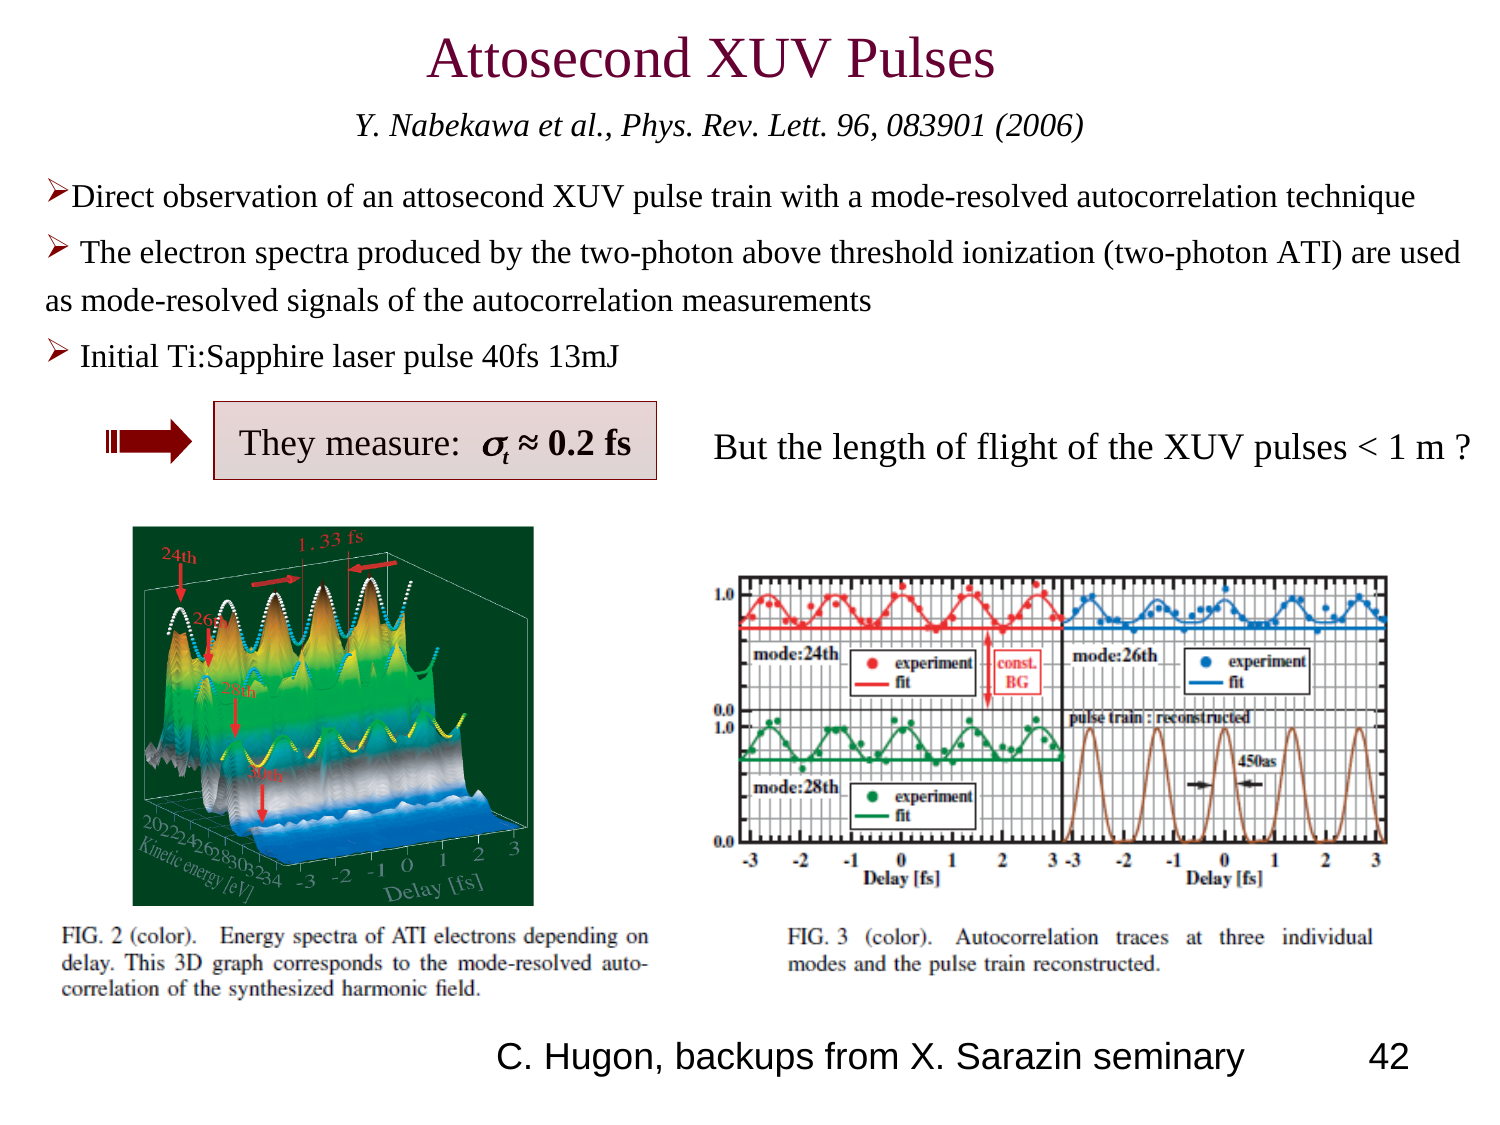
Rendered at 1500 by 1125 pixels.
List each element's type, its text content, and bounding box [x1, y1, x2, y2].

text_box [111, 430, 117, 453]
text_box [119, 418, 193, 465]
text_box But the length of flight of the XUV pulses < 1 m ? [698, 405, 1497, 475]
picture [689, 562, 1410, 906]
text_box [214, 401, 657, 480]
text_box Direct observation of an attosecond XUV pulse train with a mode-resolved autocorrelation technique The electron spectra produced by the two-photon above threshold ionization (two-photon ATI) are used as mode-resolved signals of the autocorrelation measurements Initial Ti:Sapphire laser pulse 40fs 13mJ [30, 158, 1488, 383]
text_box Y. Nabekawa et al., Phys. Rev. Lett. 96, 083901 (2006) [339, 87, 1101, 152]
picture [776, 909, 1377, 982]
picture [61, 921, 651, 1007]
text_box Attosecond XUV Pulses [411, 11, 1011, 87]
picture [129, 524, 537, 908]
